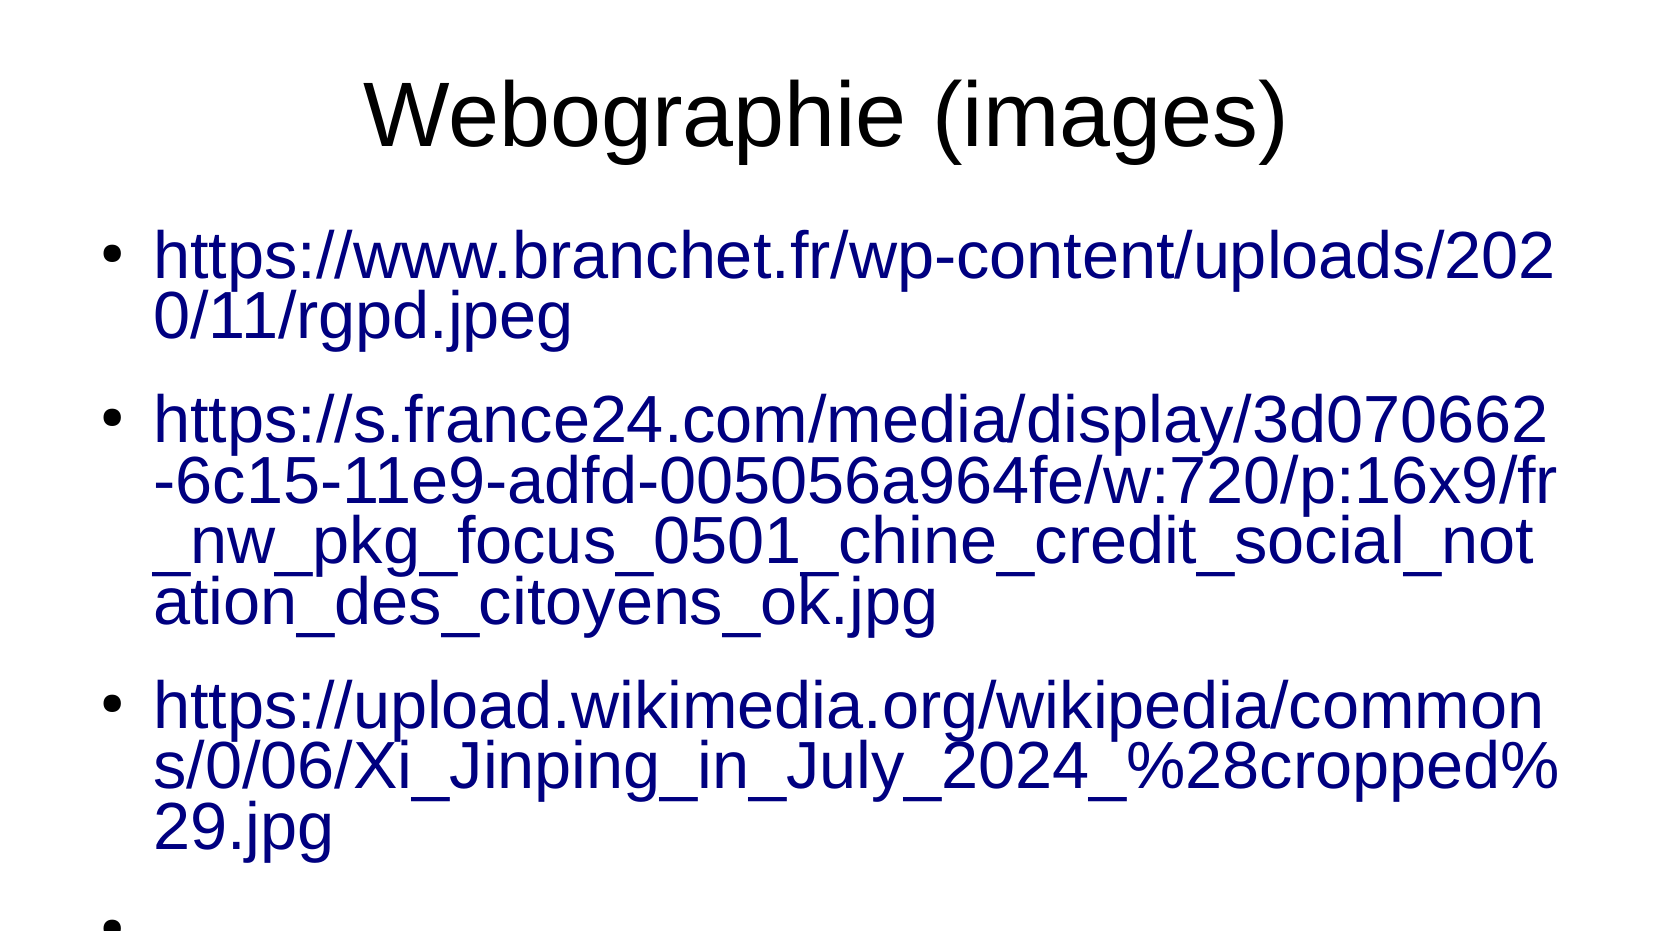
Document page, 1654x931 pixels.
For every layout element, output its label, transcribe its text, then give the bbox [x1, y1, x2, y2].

title Webographie (images) [82, 37, 1571, 193]
list https://www.branchet.fr/wp-content/uploads/2020/11/rgpd.jpeg https://s.france24.com/media/display/3d070662-6c15-11e9-adfd-005056a964fe/w:720/p:16x9/fr_nw_pkg_focus_0501_chine_credit_social_notation_des_citoyens_ok.jpg https://upload.wikimedia.org/wikipedia/commons/0/06/Xi_Jinping_in_July_2024_%28cropped%29.jpg [82, 217, 1571, 758]
